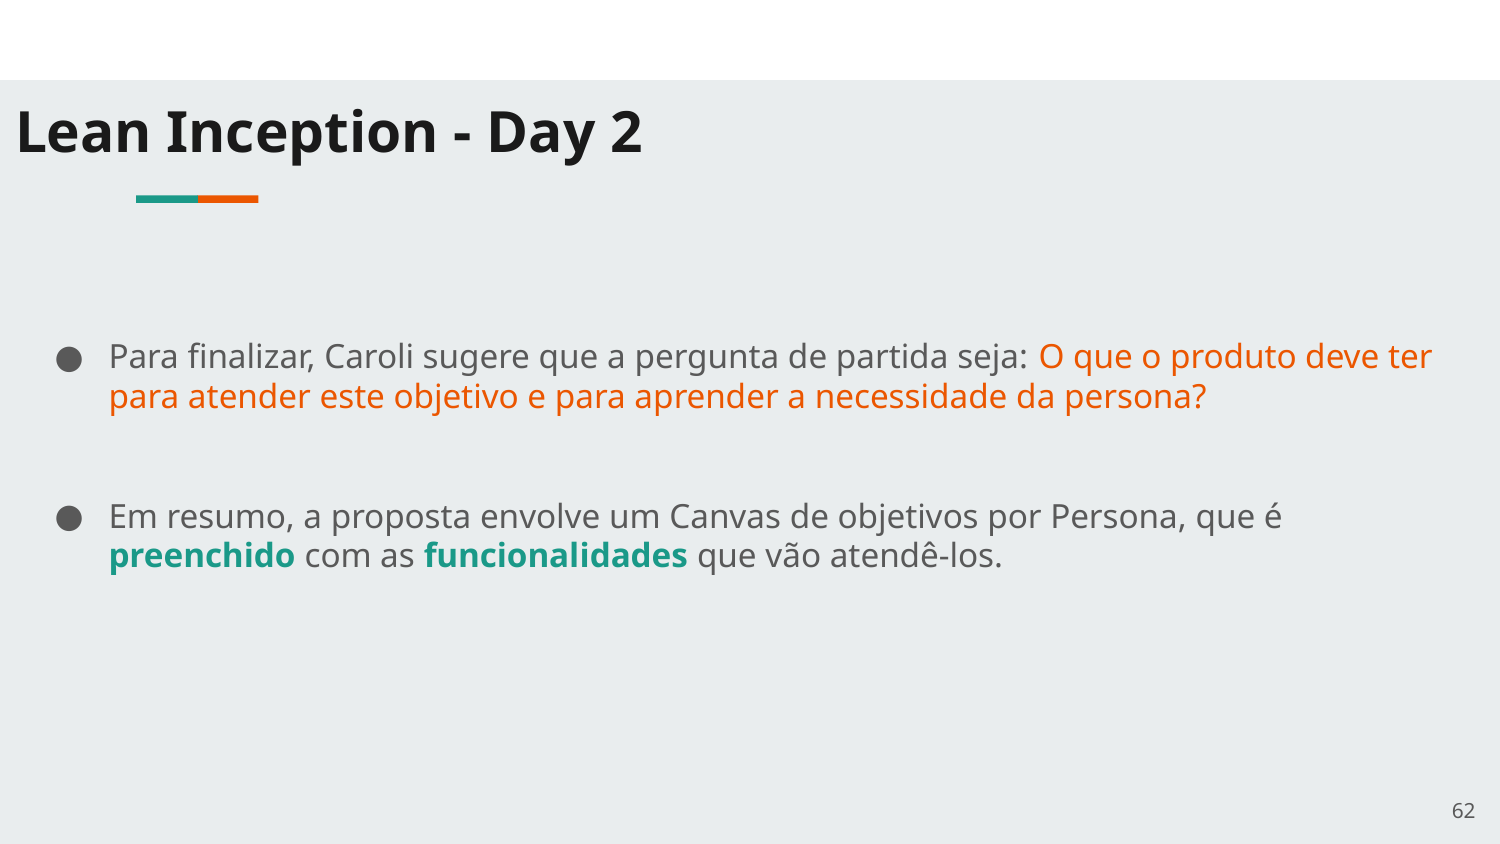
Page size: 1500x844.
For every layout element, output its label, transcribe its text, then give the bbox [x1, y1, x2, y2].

title Lean Inception - Day 2 [0, 80, 1101, 181]
subtitle Para finalizar, Caroli sugere que a pergunta de partida seja: O que o produto deve ter para atender este objetivo e para aprender a necessidade da persona? Em resumo, a proposta envolve um Canvas de objetivos por Persona, que é preenchido com as funcionalidades que vão atendê-los. [18, 235, 1466, 787]
slide_number <number> [1400, 779, 1491, 844]
